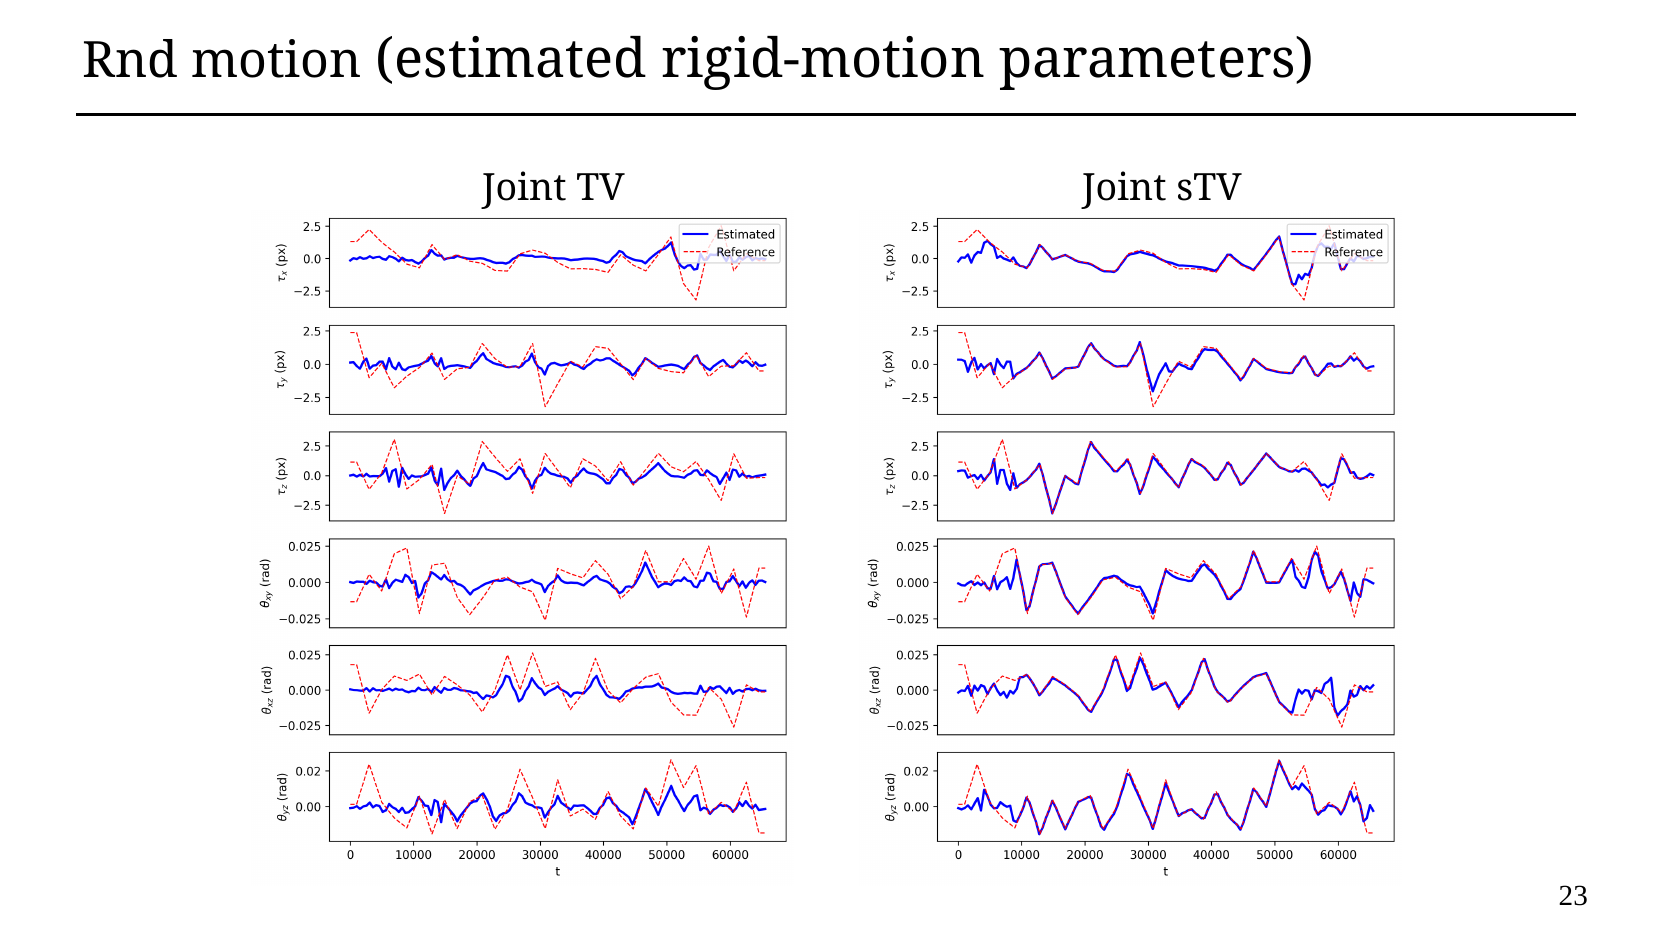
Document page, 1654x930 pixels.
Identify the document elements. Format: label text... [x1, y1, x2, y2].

picture [251, 210, 794, 886]
title Rnd motion (estimated rigid-motion parameters) [82, 7, 1571, 105]
text_box Joint sTV [936, 153, 1387, 212]
text_box Joint TV [328, 153, 779, 212]
picture [859, 210, 1402, 886]
